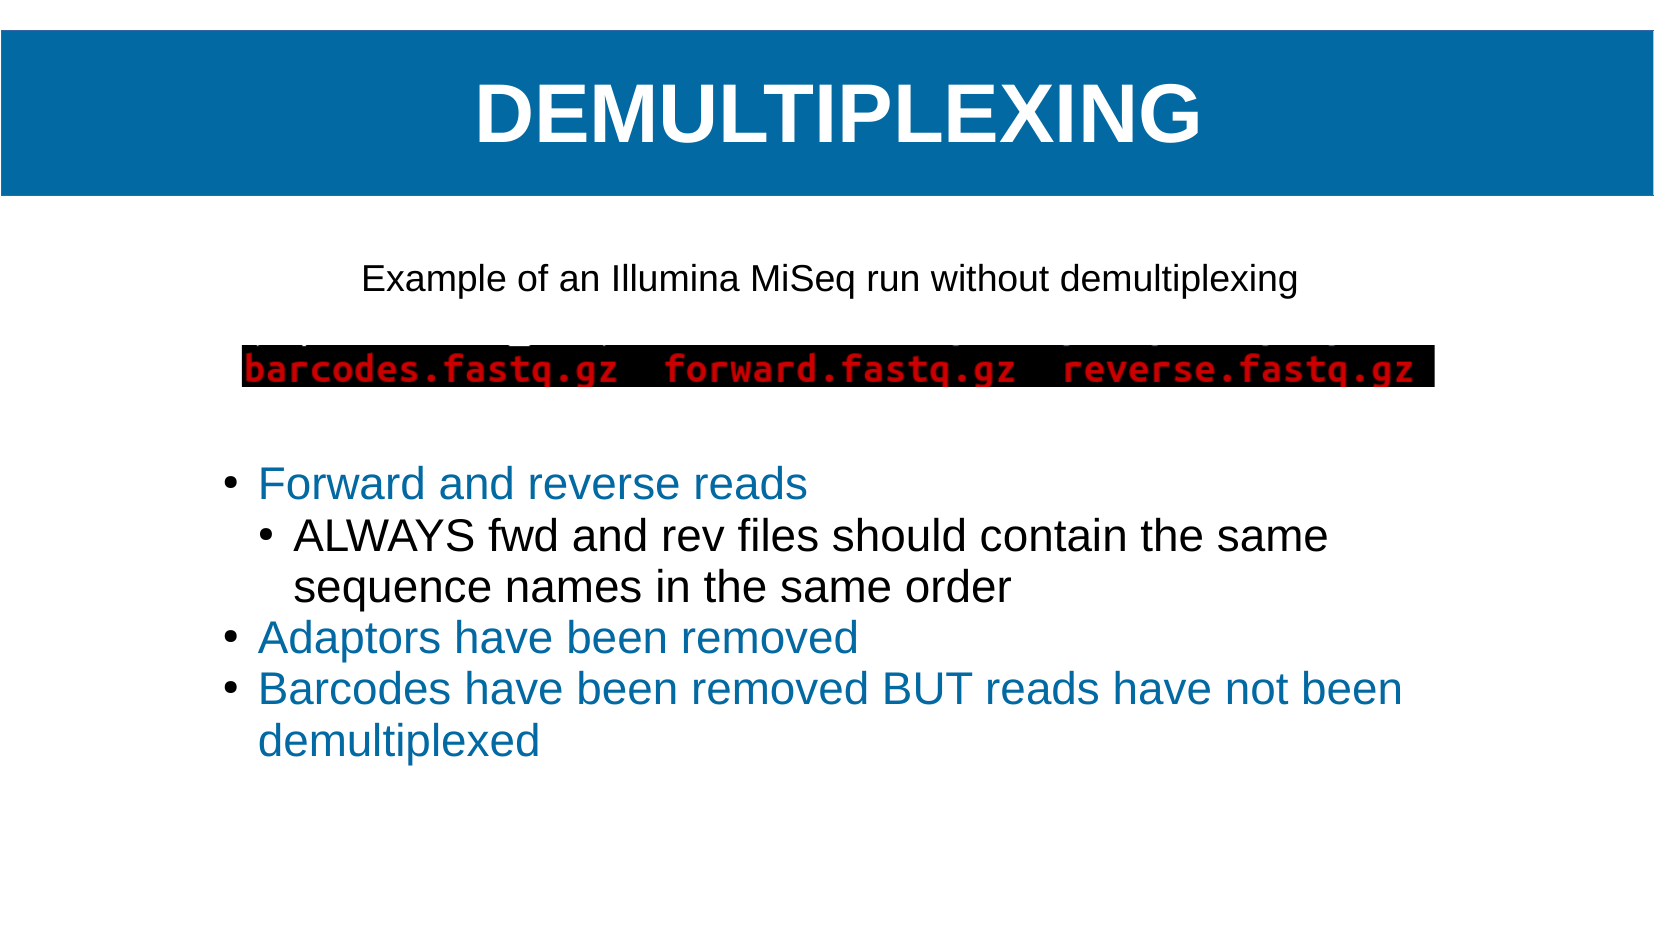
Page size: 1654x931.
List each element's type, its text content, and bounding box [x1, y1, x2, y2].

picture [241, 345, 1435, 387]
text_box Example of an Illumina MiSeq run without demultiplexing [207, 250, 1453, 307]
text_box DEMULTIPLEXING [388, 59, 1289, 168]
text_box [1, 30, 1654, 196]
text_box Forward and reverse reads ALWAYS fwd and rev files should contain the same sequence names in the same order Adaptors have been removed Barcodes have been removed BUT reads have not been demultiplexed [207, 450, 1453, 774]
